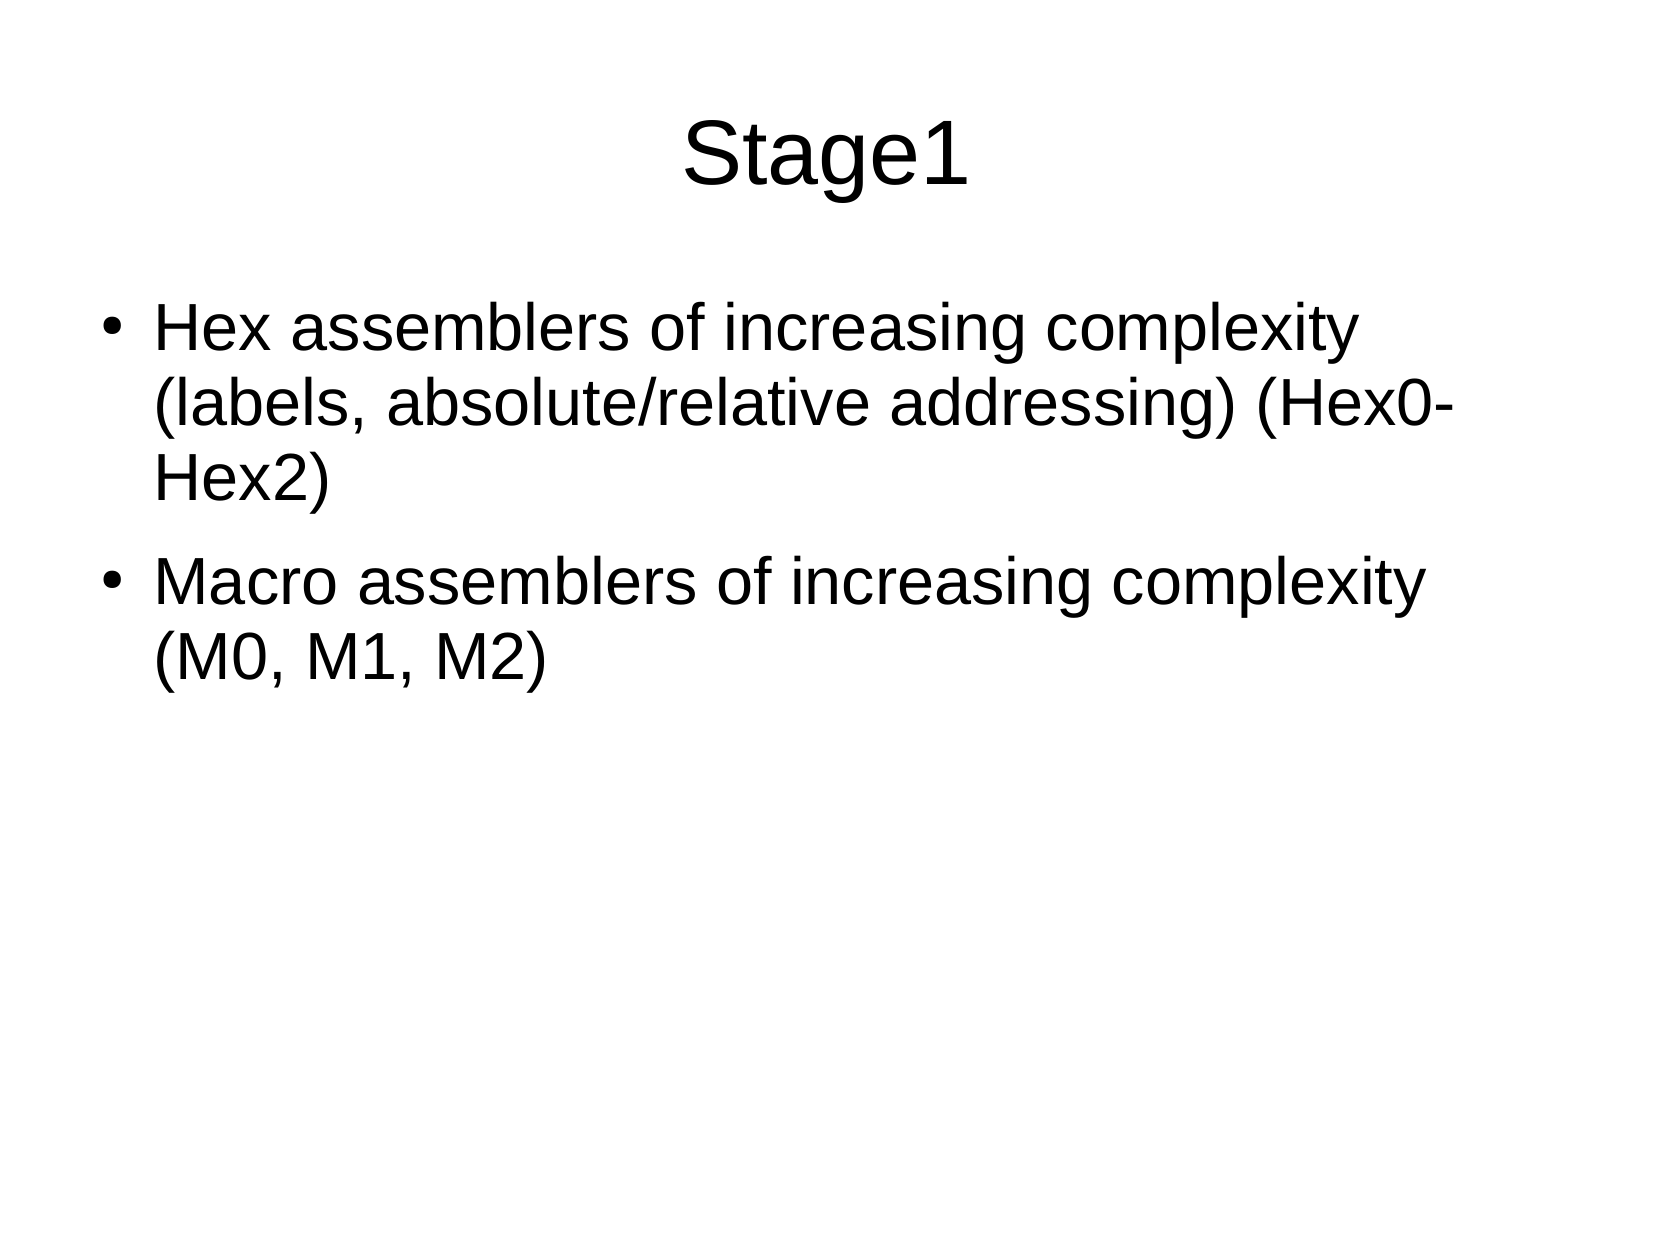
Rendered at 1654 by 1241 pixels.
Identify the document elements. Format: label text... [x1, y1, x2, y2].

title Stage1 [82, 49, 1571, 257]
list Hex assemblers of increasing complexity (labels, absolute/relative addressing) (Hex0-Hex2) Macro assemblers of increasing complexity (M0, M1, M2) [82, 290, 1571, 1010]
